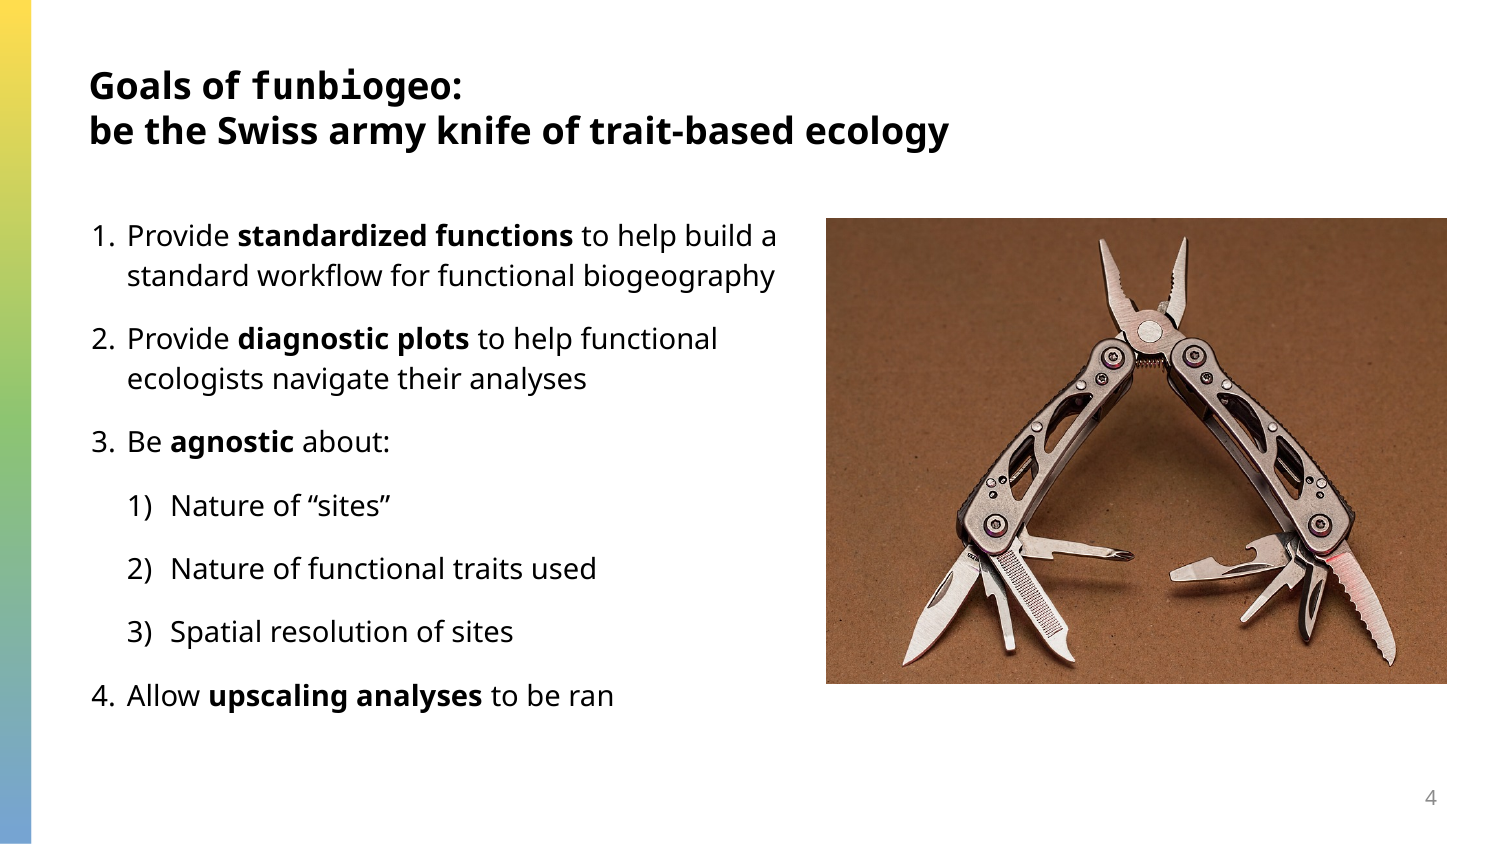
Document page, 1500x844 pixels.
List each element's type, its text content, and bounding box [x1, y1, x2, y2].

picture [0, 0, 1500, 844]
text_box Provide standardized functions to help build a standard workflow for functional biogeography Provide diagnostic plots to help functional ecologists navigate their analyses Be agnostic about: Nature of “sites” Nature of functional traits used Spatial resolution of sites Allow upscaling analyses to be ran [76, 207, 810, 723]
list Goals of funbiogeo: be the Swiss army knife of trait-based ecology [88, 61, 1442, 157]
